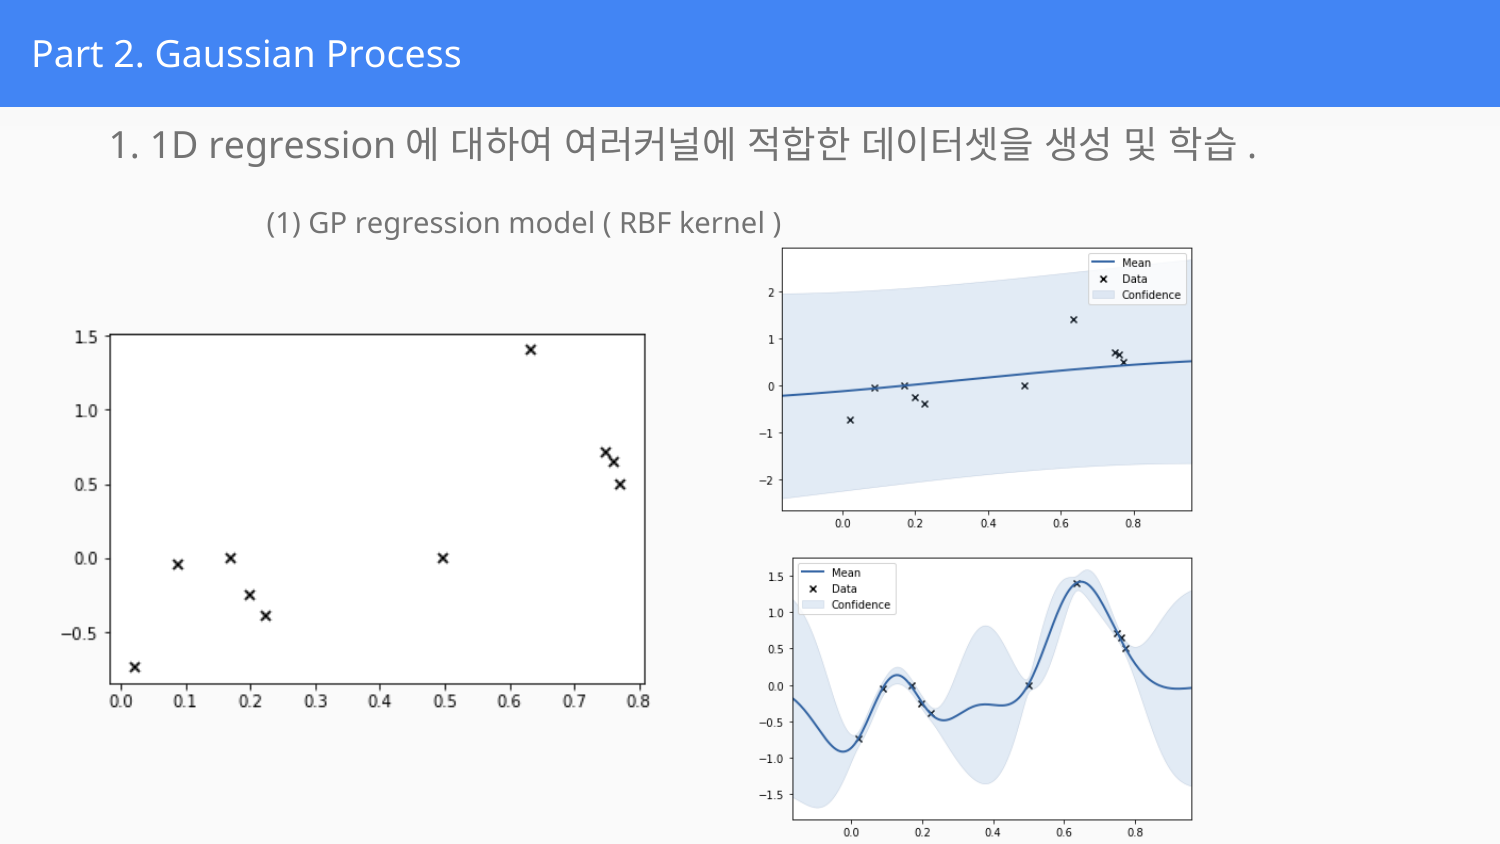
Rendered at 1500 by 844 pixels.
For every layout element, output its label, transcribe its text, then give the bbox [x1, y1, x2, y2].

picture [49, 318, 662, 722]
picture [751, 237, 1202, 536]
picture [751, 547, 1202, 844]
list 1. 1D regression에 대하여 여러커널에 적합한 데이터셋을 생성 및 학습. (1) GP regression model ( RBF kernel ) [55, 99, 1448, 757]
title Part 2. Gaussian Process [16, 2, 1465, 102]
